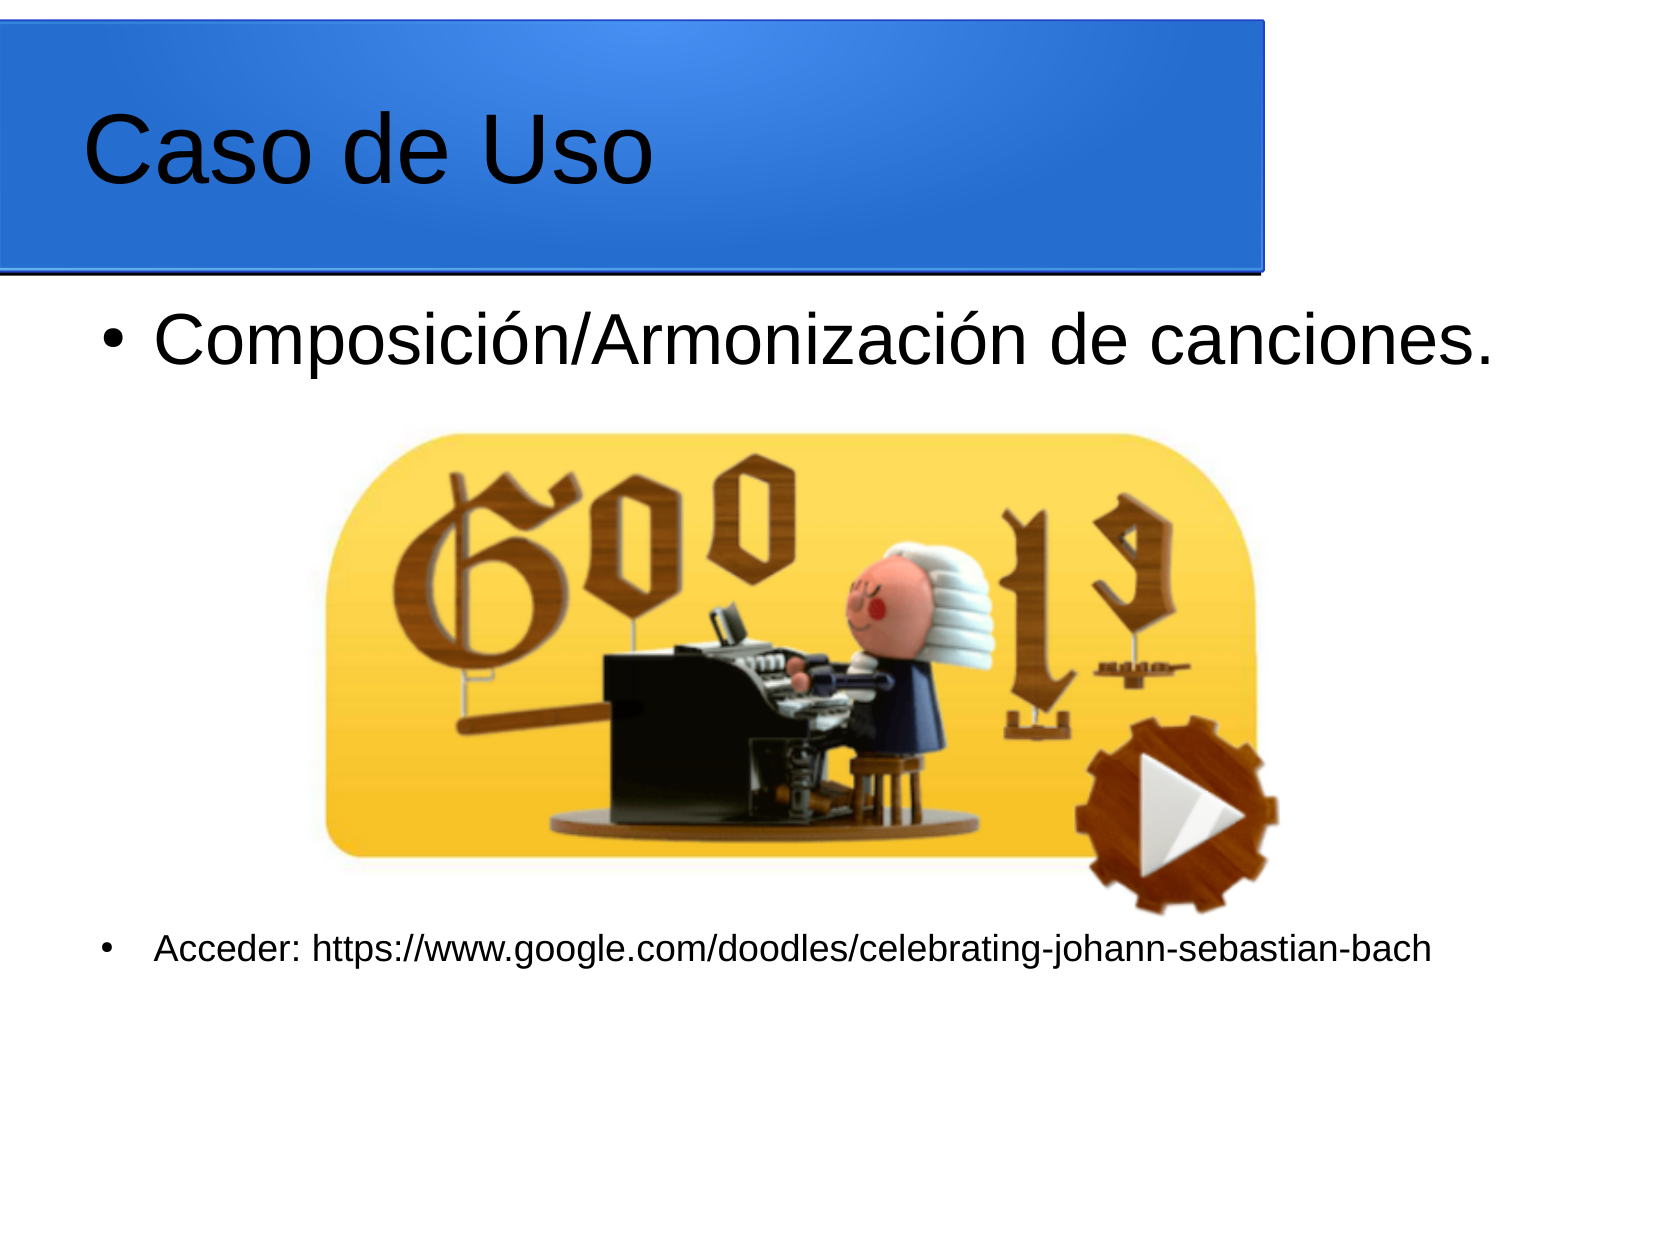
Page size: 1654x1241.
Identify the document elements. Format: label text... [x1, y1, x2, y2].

title Caso de Uso [82, 47, 1235, 252]
list Composición/Armonización de canciones. Acceder: https://www.google.com/doodles/celebrating-johann-sebastian-bach [82, 299, 1571, 1019]
picture [285, 392, 1291, 931]
